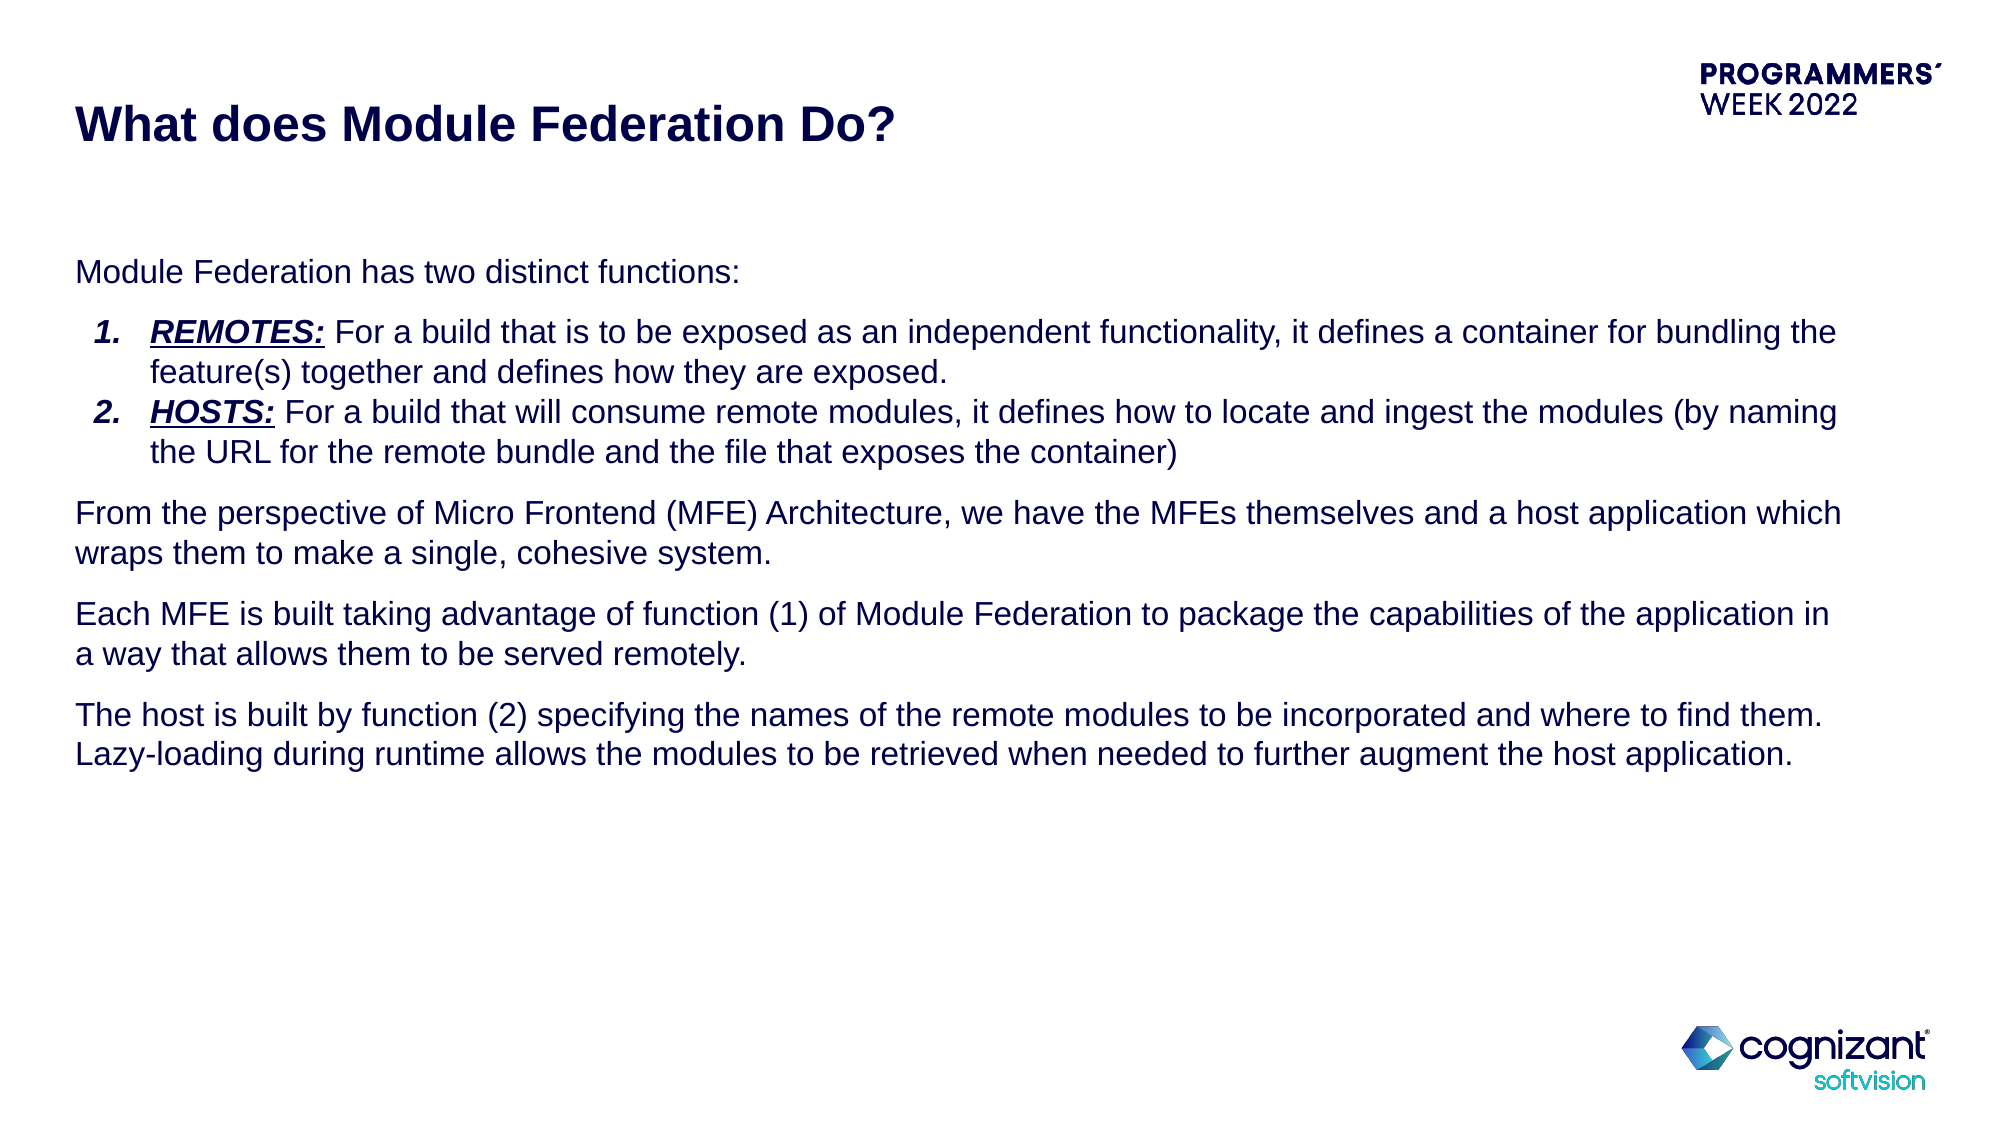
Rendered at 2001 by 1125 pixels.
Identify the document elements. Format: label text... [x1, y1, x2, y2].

title What does Module Federation Do? [75, 91, 1848, 142]
list Module Federation has two distinct functions: REMOTES: For a build that is to be exposed as an independent functionality, it defines a container for bundling the feature(s) together and defines how they are exposed. HOSTS: For a build that will consume remote modules, it defines how to locate and ingest the modules (by naming the URL for the remote bundle and the file that exposes the container) From the perspective of Micro Frontend (MFE) Architecture, we have the MFEs themselves and a host application which wraps them to make a single, cohesive system. Each MFE is built taking advantage of function (1) of Module Federation to package the capabilities of the application in a way that allows them to be served remotely. The host is built by function (2) specifying the names of the remote modules to be incorporated and where to find them. Lazy-loading during runtime allows the modules to be retrieved when needed to further augment the host application. [75, 249, 1848, 938]
picture [1663, 1005, 1949, 1110]
picture [1677, 54, 1942, 129]
